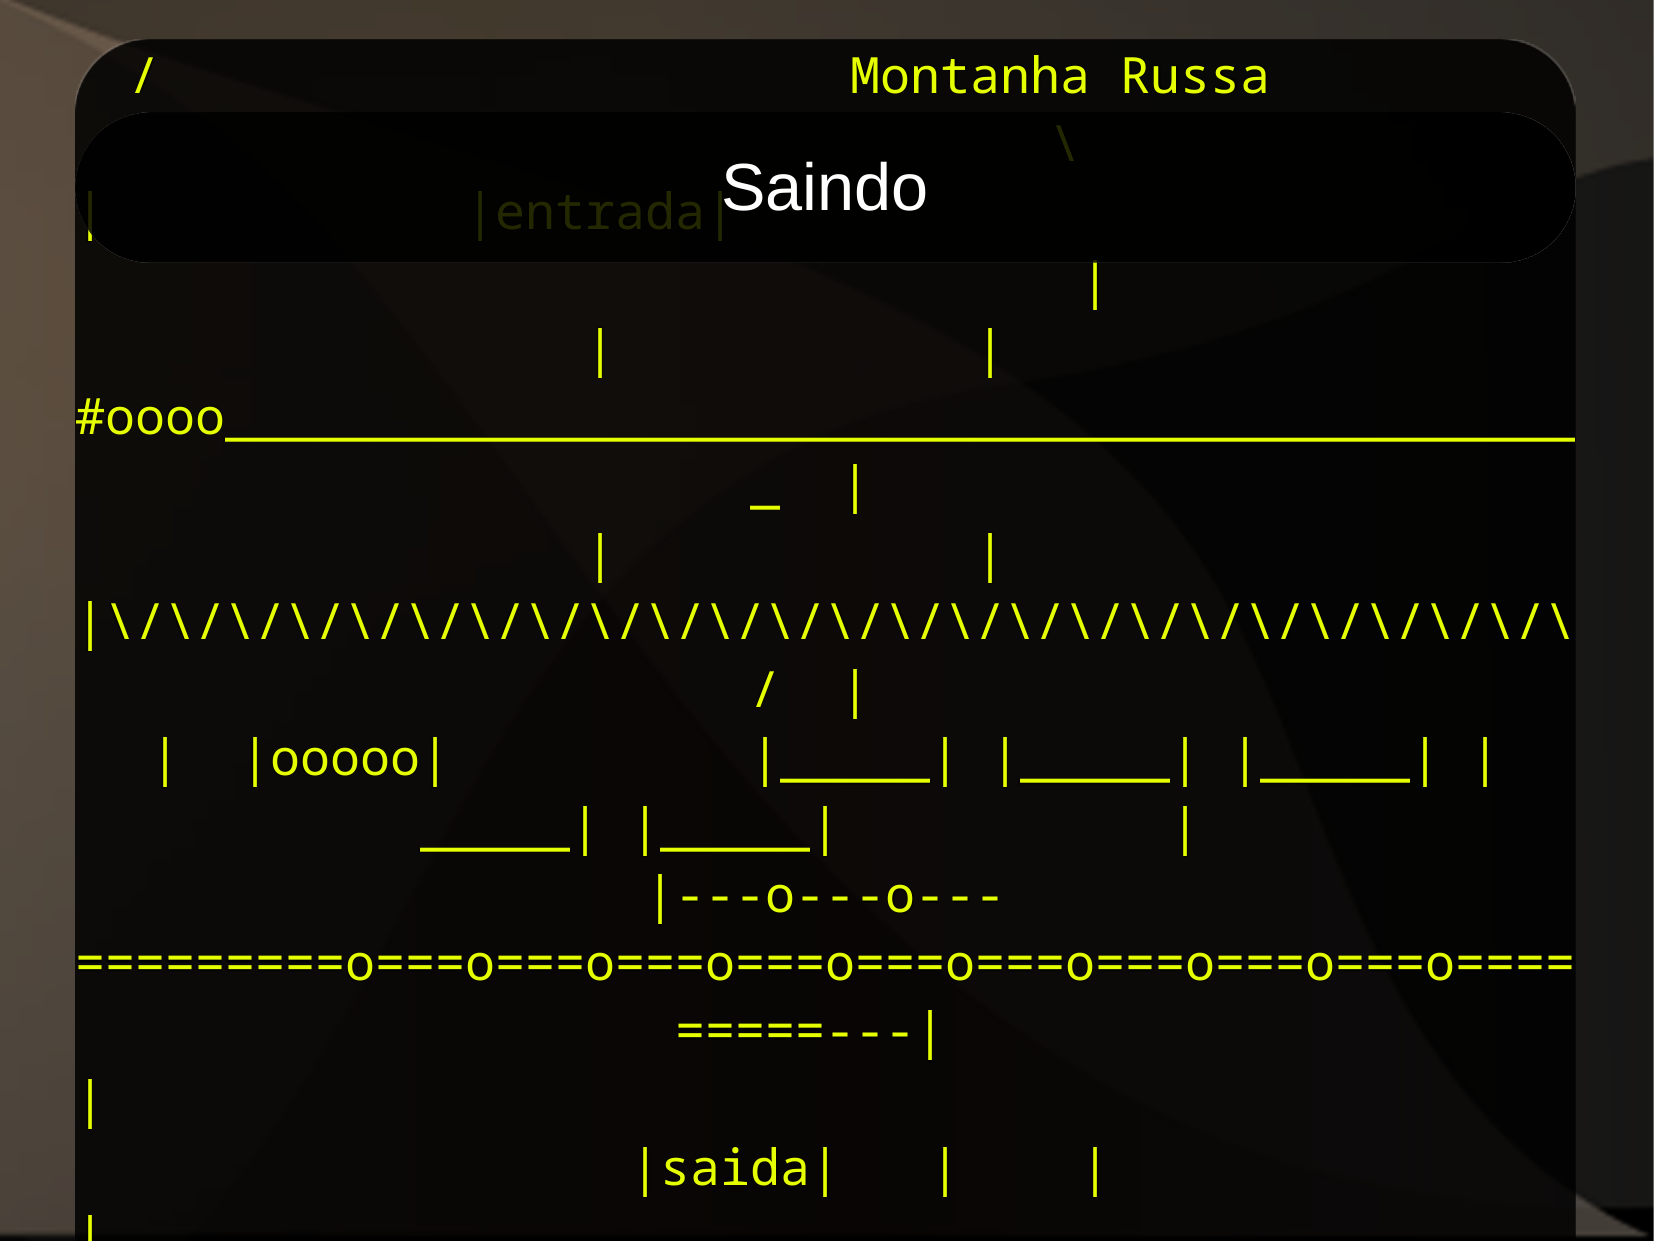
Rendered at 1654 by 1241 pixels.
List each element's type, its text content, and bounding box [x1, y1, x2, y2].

picture [0, 0, 1654, 1241]
text_box Saindo [75, 112, 1576, 263]
text_box / Montanha Russa \ | |entrada| | | | #oooo______________________________________________ | | | |\/\/\/\/\/\/\/\/\/\/\/\/\/\/\/\/\/\/\/\/\/\/\/\/\/ | | |ooooo| |_____| |_____| |_____| |_____| |_____| | |---o---o---=========o===o===o===o===o===o===o===o===o===o=========---| | |saida| | | | |_________| | \ / [75, 475, 1576, 1038]
